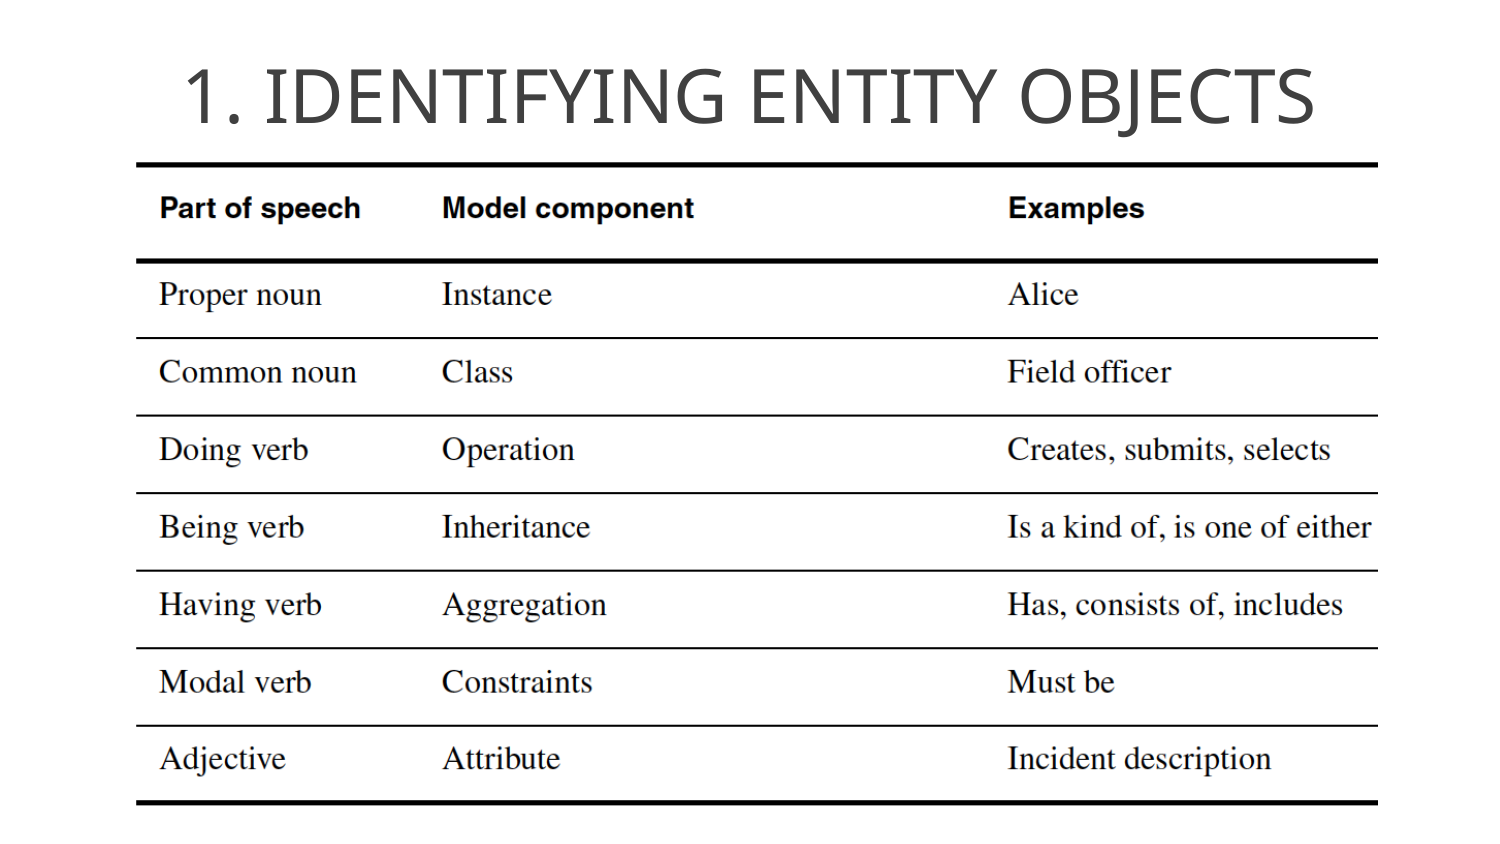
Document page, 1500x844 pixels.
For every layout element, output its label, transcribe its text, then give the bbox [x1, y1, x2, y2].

picture [129, 153, 1378, 824]
title 1. Identifying entity objects [75, 23, 1425, 164]
